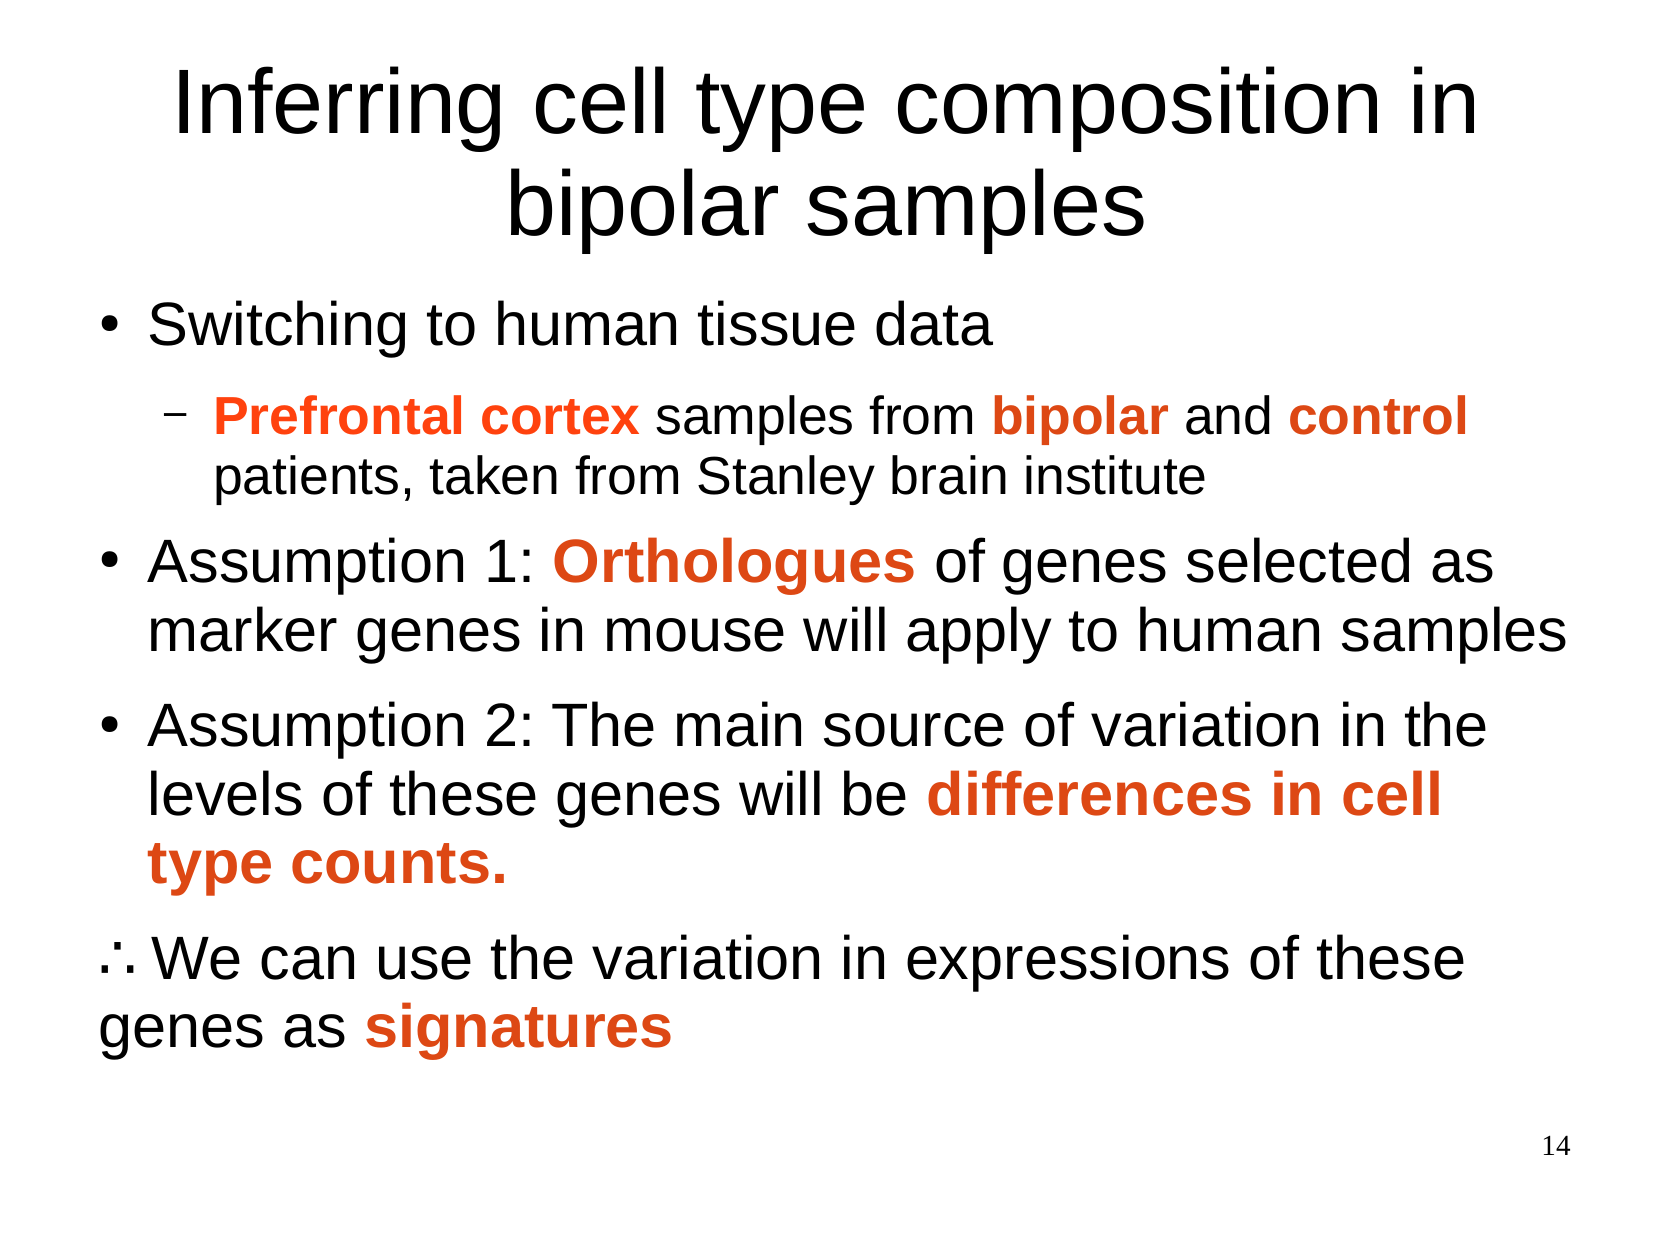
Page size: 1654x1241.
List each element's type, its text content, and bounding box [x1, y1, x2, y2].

title Inferring cell type composition in bipolar samples [82, 49, 1571, 257]
list Switching to human tissue data Prefrontal cortex samples from bipolar and control patients, taken from Stanley brain institute Assumption 1: Orthologues of genes selected as marker genes in mouse will apply to human samples Assumption 2: The main source of variation in the levels of these genes will be differences in cell type counts. We can use the variation in expressions of these genes as signatures [82, 290, 1571, 1078]
